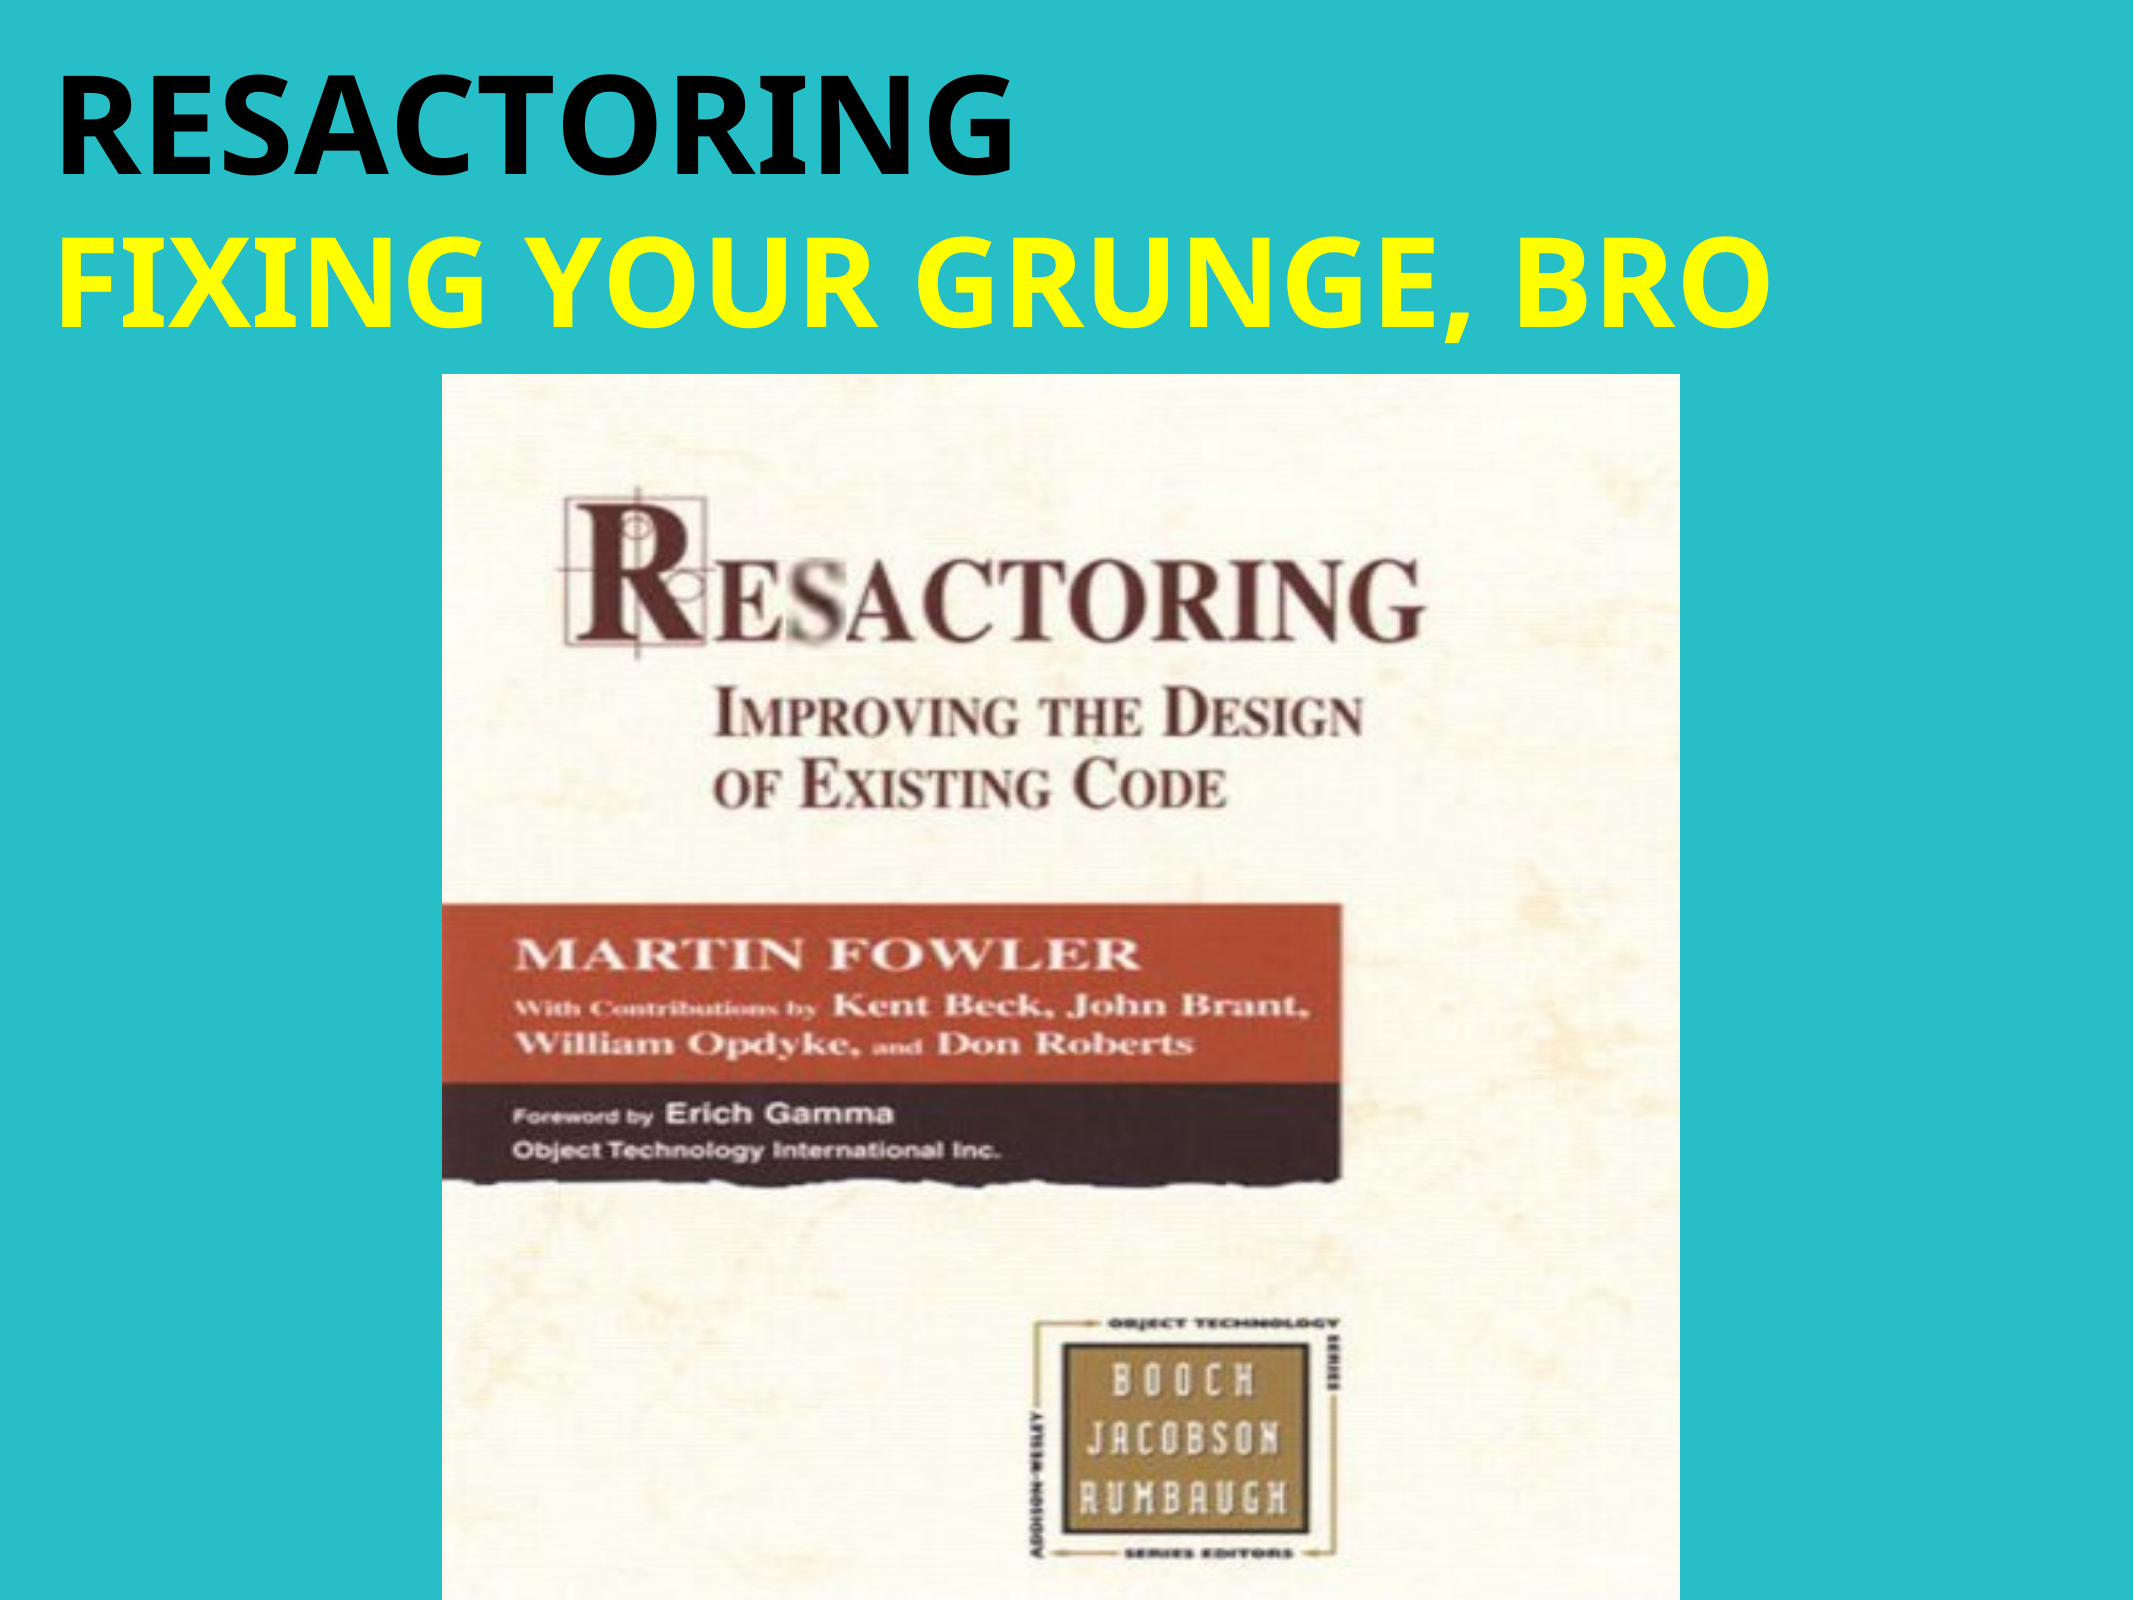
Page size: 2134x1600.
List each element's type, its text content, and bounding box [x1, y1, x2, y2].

picture [442, 374, 1680, 1600]
text_box RESACTORING FIXING YOUR GRUNGE, BRO [41, 37, 2134, 483]
